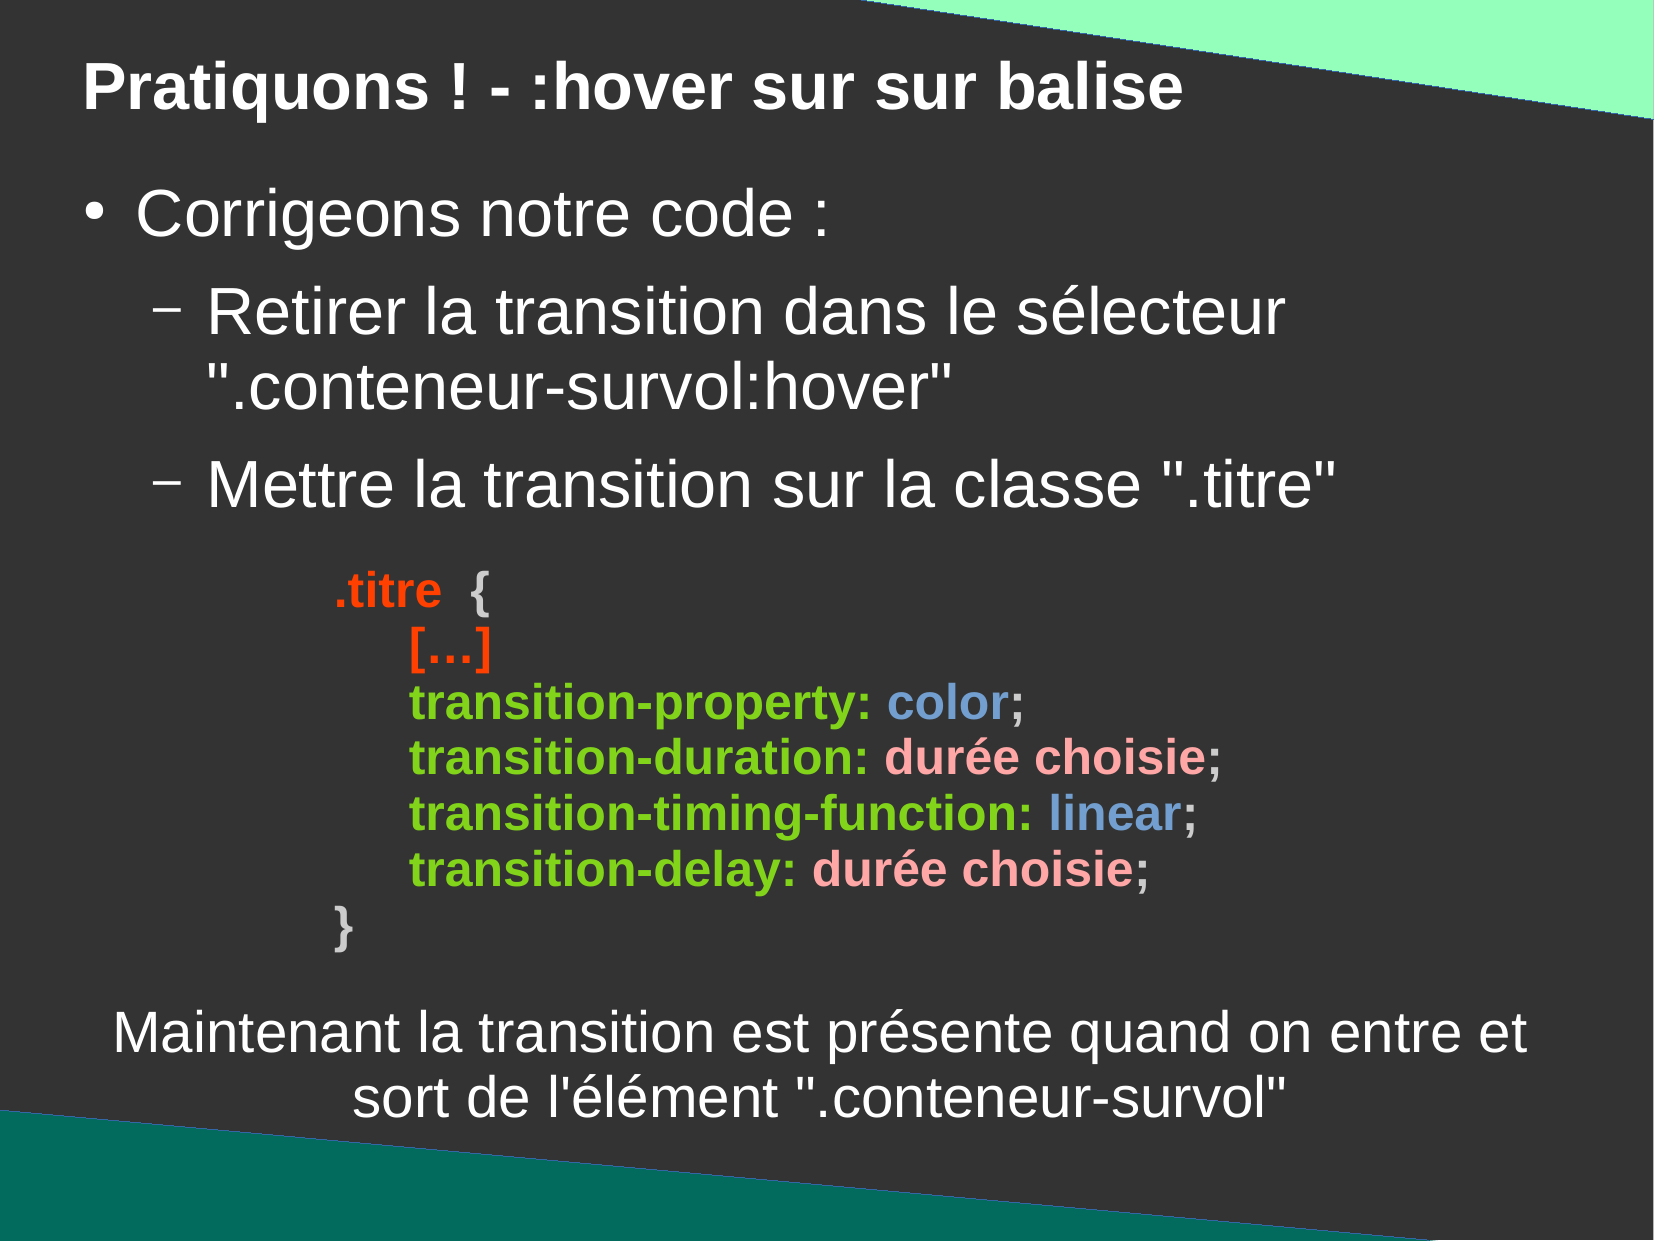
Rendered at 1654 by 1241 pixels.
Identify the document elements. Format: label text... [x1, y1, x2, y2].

title Maintenant la transition est présente quand on entre et sort de l'élément ".conteneur-survol" [59, 999, 1583, 1134]
title Pratiquons ! - :hover sur sur balise [82, 49, 1630, 199]
text_box [861, 0, 1654, 120]
text_box .titre { […] transition-property: color; transition-duration: durée choisie; transition-timing-function: linear; transition-delay: durée choisie; } [318, 555, 1335, 961]
list Corrigeons notre code : Retirer la transition dans le sélecteur ".conteneur-survol:hover" Mettre la transition sur la classe ".titre" [64, 175, 1589, 532]
